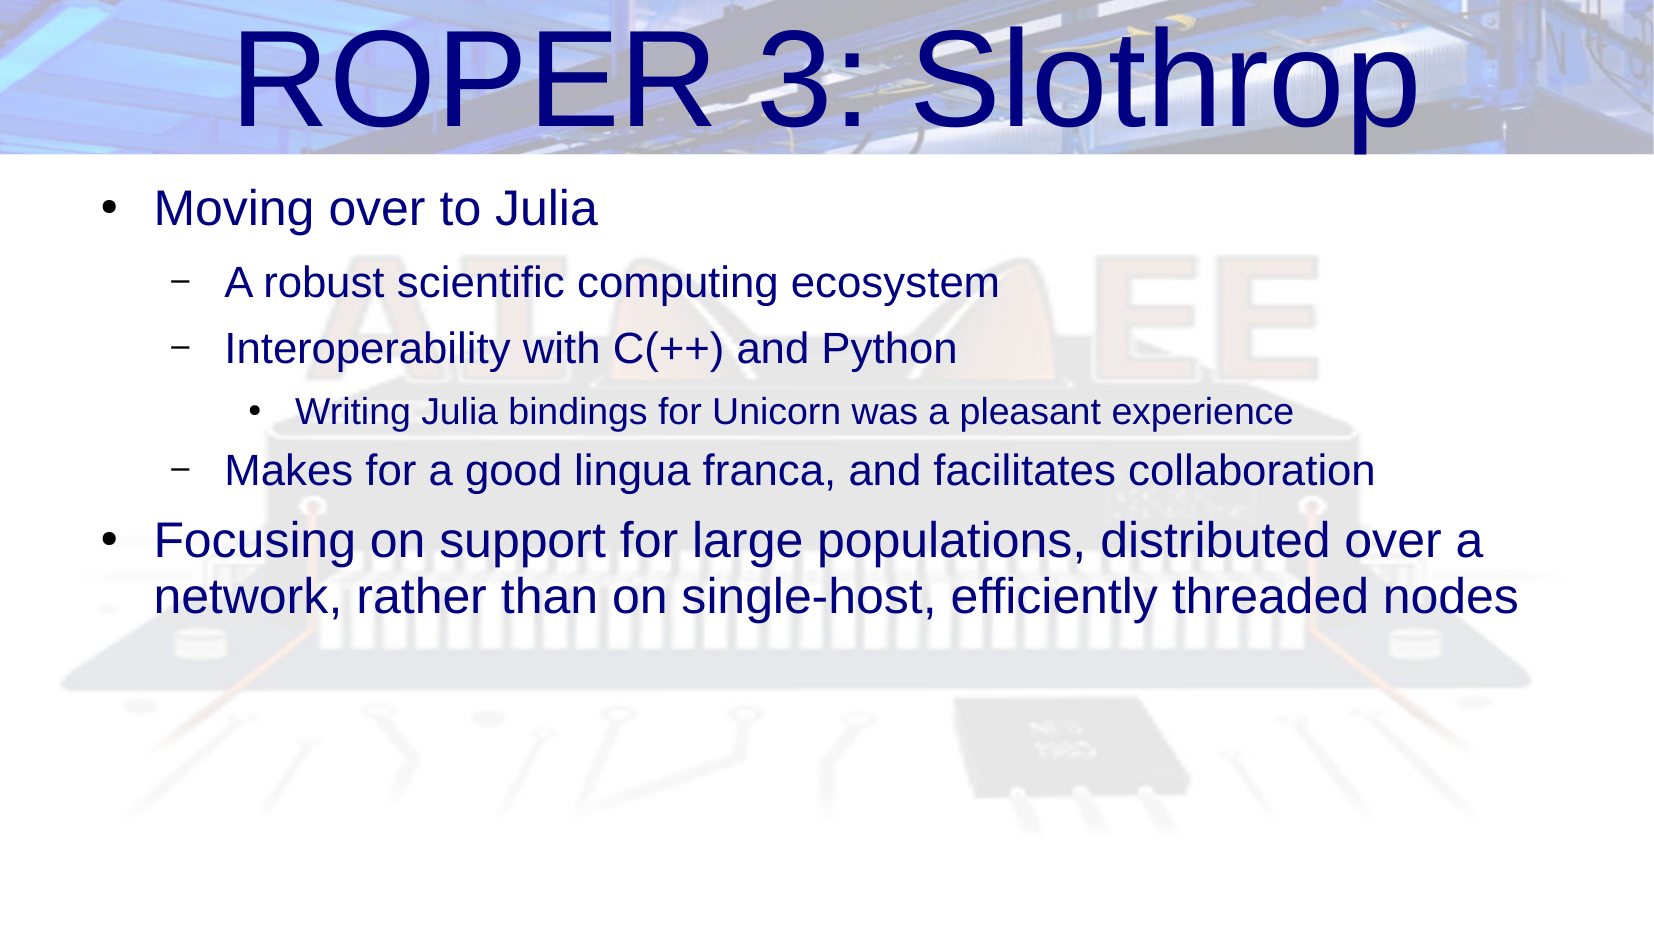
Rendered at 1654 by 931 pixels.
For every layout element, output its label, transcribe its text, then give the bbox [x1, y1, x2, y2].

title ROPER 3: Slothrop [82, 37, 1571, 121]
picture [0, 0, 1654, 931]
list Moving over to Julia A robust scientific computing ecosystem Interoperability with C(++) and Python Writing Julia bindings for Unicorn was a pleasant experience Makes for a good lingua franca, and facilitates collaboration Focusing on support for large populations, distributed over a network, rather than on single-host, efficiently threaded nodes [82, 180, 1538, 811]
